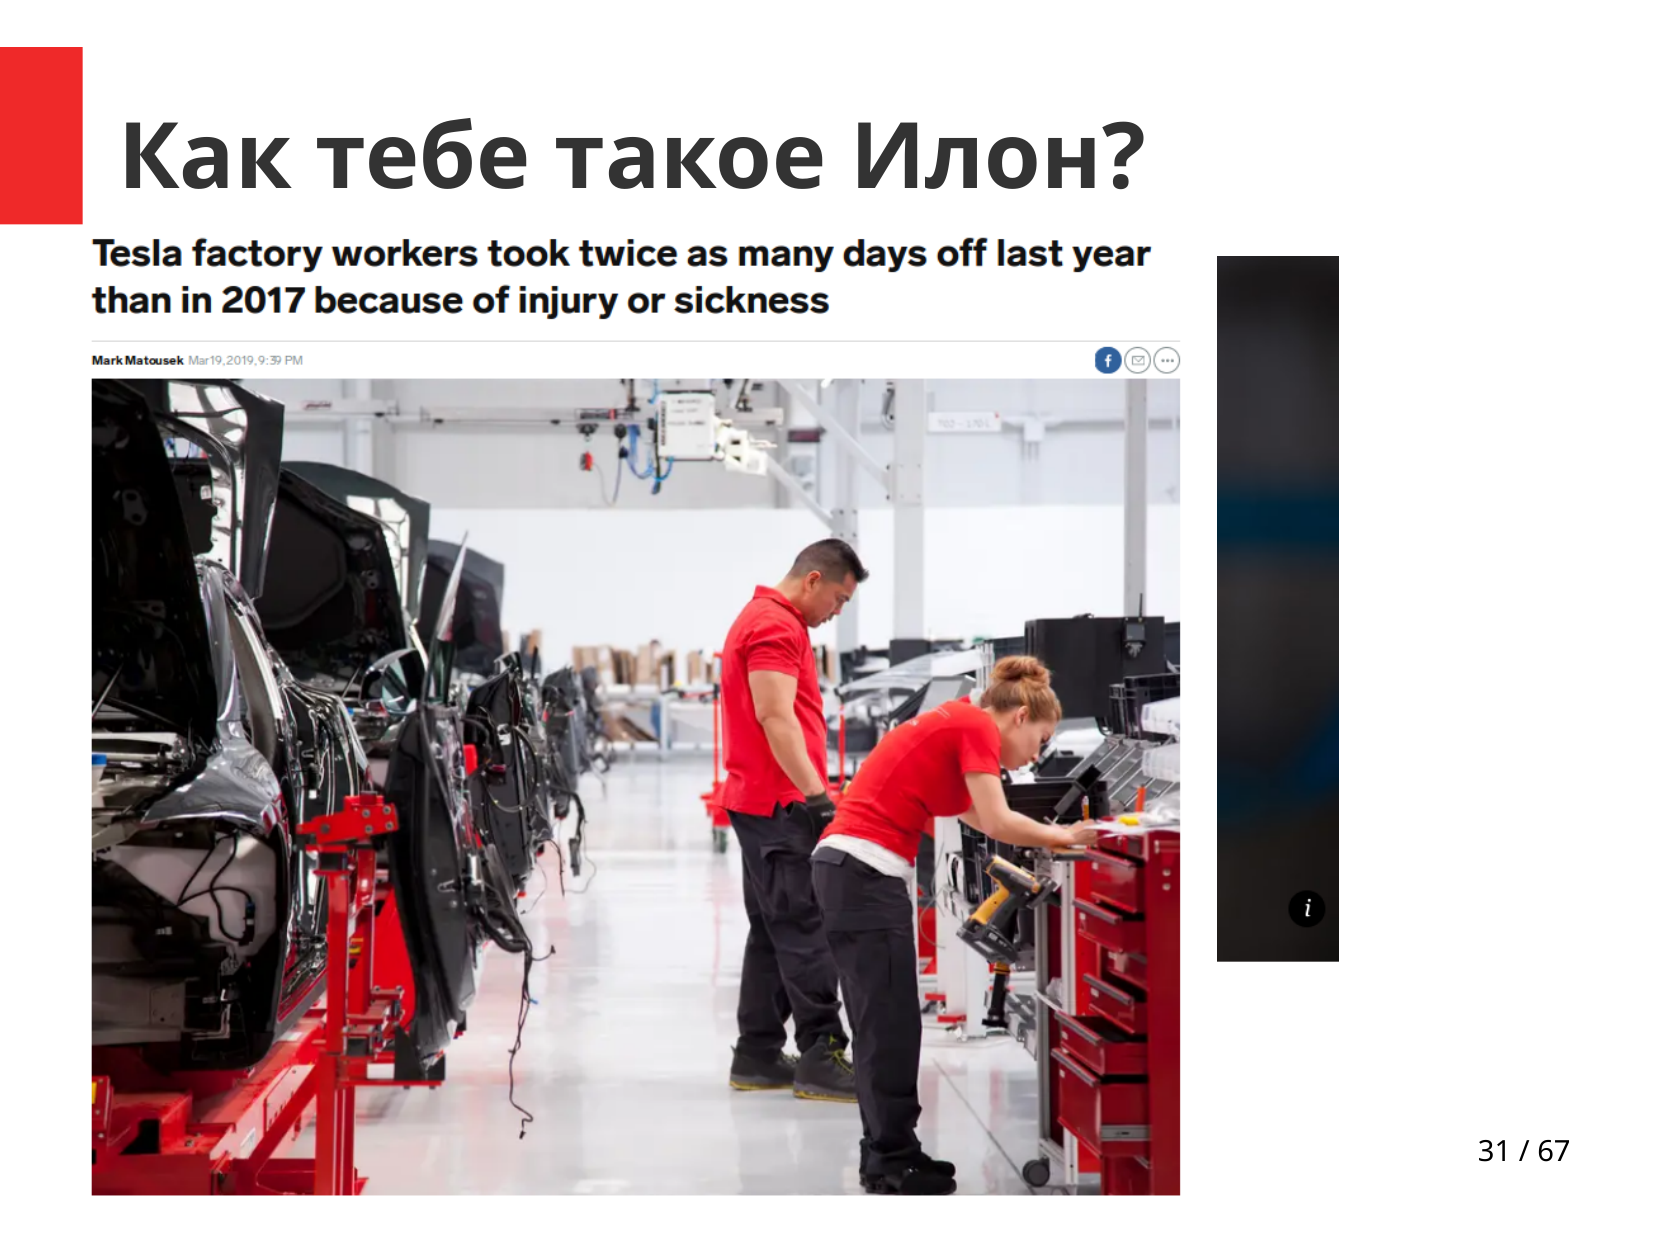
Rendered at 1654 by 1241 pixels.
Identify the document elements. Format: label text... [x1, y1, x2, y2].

picture [83, 224, 1339, 1207]
title Как тебе такое Илон? [118, 49, 1571, 257]
